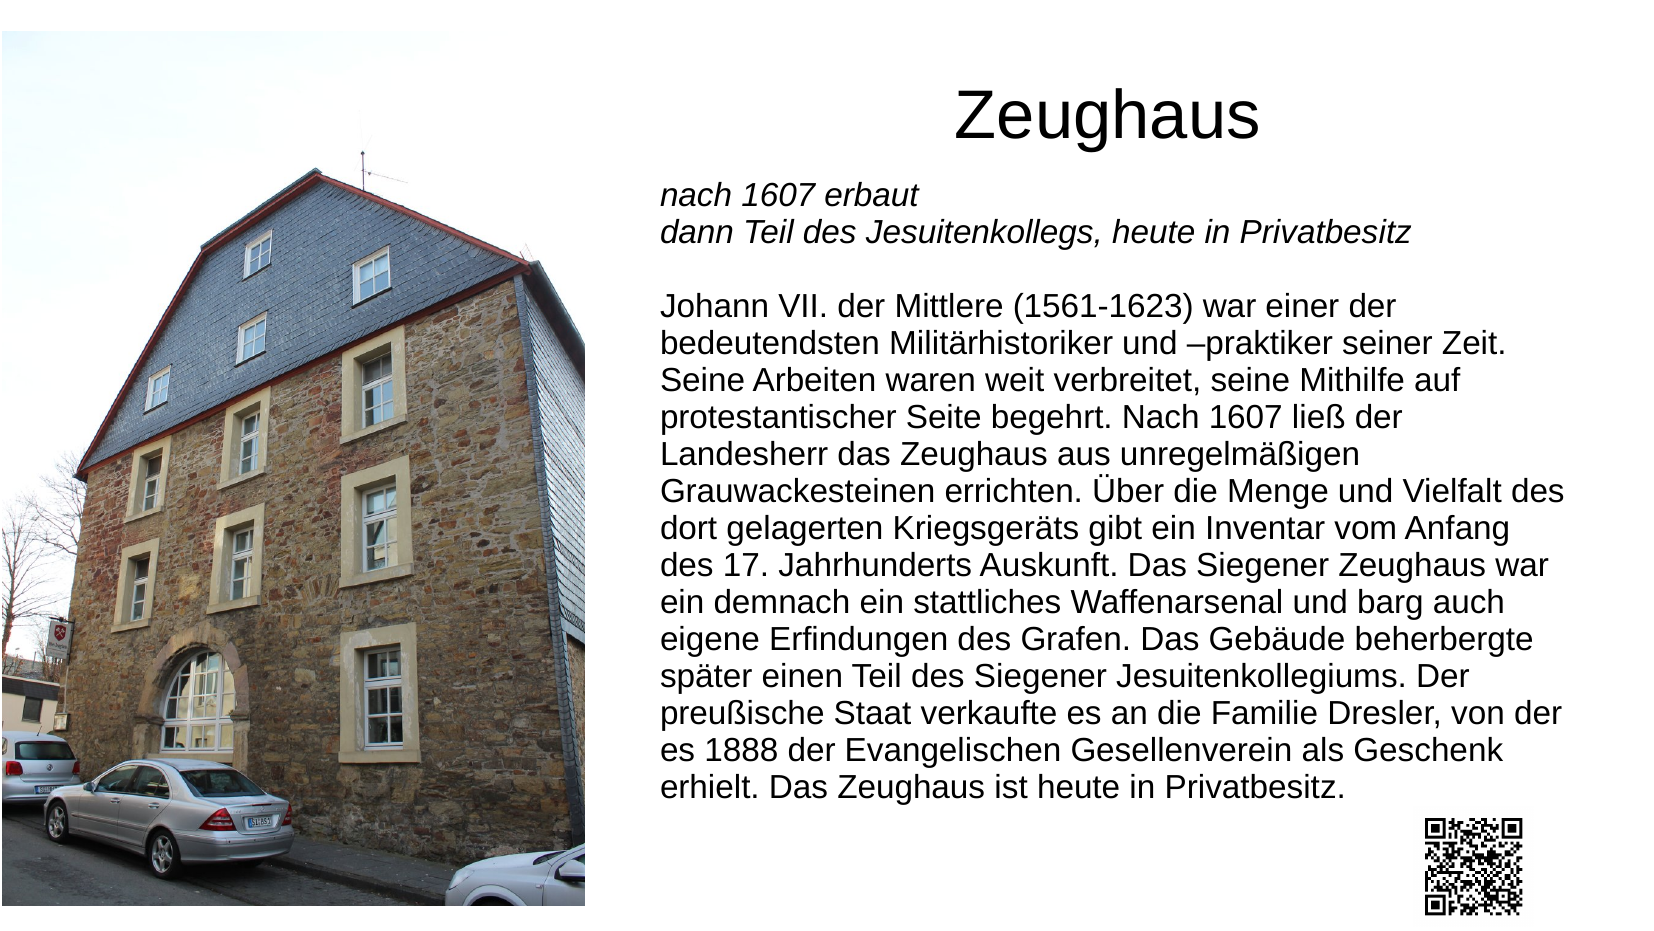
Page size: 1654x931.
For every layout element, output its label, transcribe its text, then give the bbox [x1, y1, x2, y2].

title Zeughaus [645, 37, 1571, 193]
picture [2, 31, 586, 906]
subtitle nach 1607 erbaut dann Teil des Jesuitenkollegs, heute in Privatbesitz Johann VII. der Mittlere (1561-1623) war einer der bedeutendsten Militärhistoriker und –praktiker seiner Zeit. Seine Arbeiten waren weit verbreitet, seine Mithilfe auf protestantischer Seite begehrt. Nach 1607 ließ der Landesherr das Zeughaus aus unregelmäßigen Grauwackesteinen errichten. Über die Menge und Vielfalt des dort gelagerten Kriegsgeräts gibt ein Inventar vom Anfang des 17. Jahrhunderts Auskunft. Das Siegener Zeughaus war ein demnach ein stattliches Waffenarsenal und barg auch eigene Erfindungen des Grafen. Das Gebäude beherbergte später einen Teil des Siegener Jesuitenkollegiums. Der preußische Staat verkaufte es an die Familie Dresler, von der es 1888 der Evangelischen Gesellenverein als Geschenk erhielt. Das Zeughaus ist heute in Privatbesitz. [660, 176, 1571, 806]
picture [1413, 806, 1534, 927]
